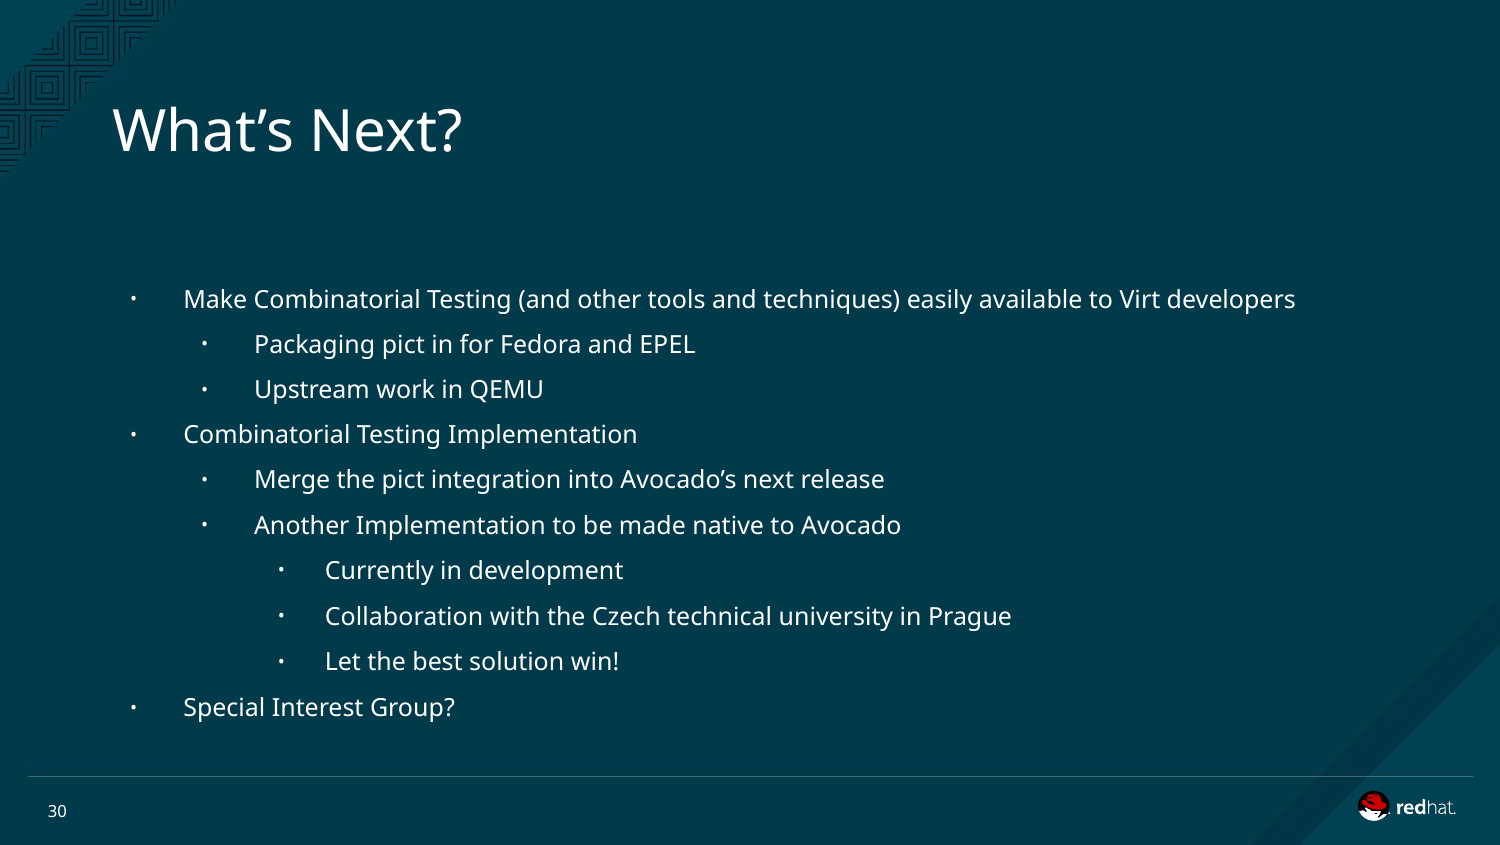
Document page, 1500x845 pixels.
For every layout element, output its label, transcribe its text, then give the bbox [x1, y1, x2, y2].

picture [99, 38, 103, 49]
title What’s Next? [112, 0, 1388, 169]
list Make Combinatorial Testing (and other tools and techniques) easily available to Virt developers Packaging pict in for Fedora and EPEL Upstream work in QEMU Combinatorial Testing Implementation Merge the pict integration into Avocado’s next release Another Implementation to be made native to Avocado Currently in development Collaboration with the Czech technical university in Prague Let the best solution win! Special Interest Group? [112, 281, 1388, 772]
